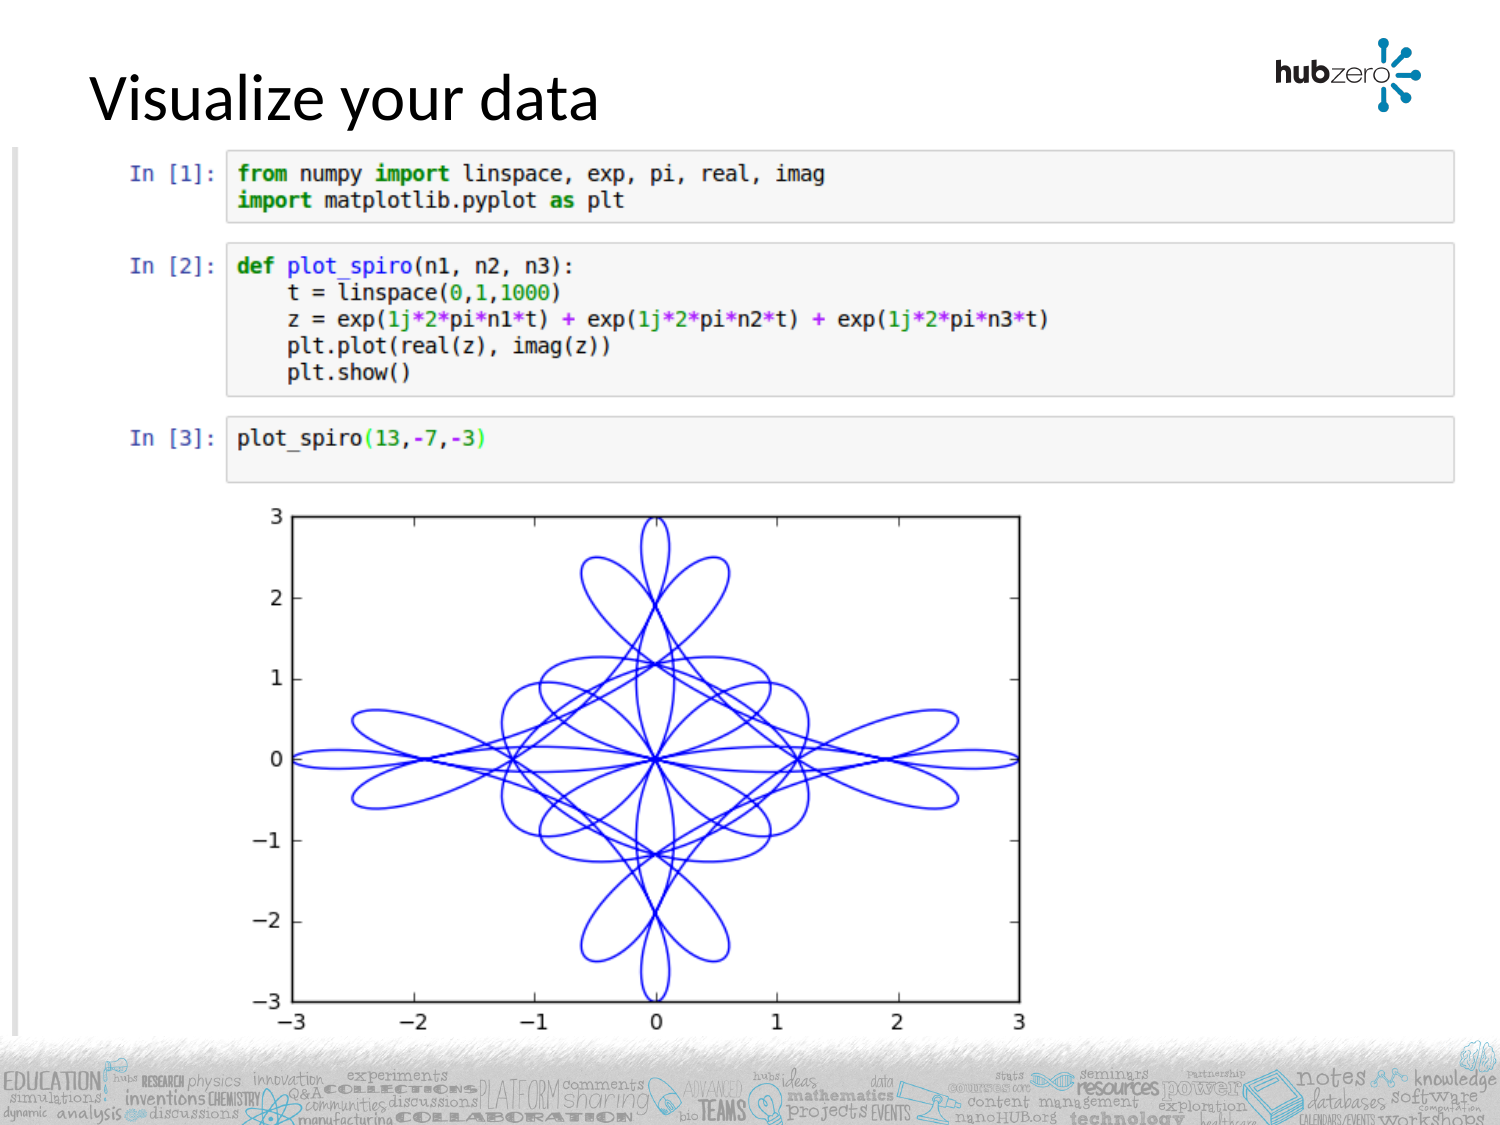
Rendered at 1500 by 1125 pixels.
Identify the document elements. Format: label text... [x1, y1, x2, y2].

picture [0, 147, 1500, 1125]
picture [1272, 35, 1424, 44]
title Visualize your data [75, 44, 1425, 144]
